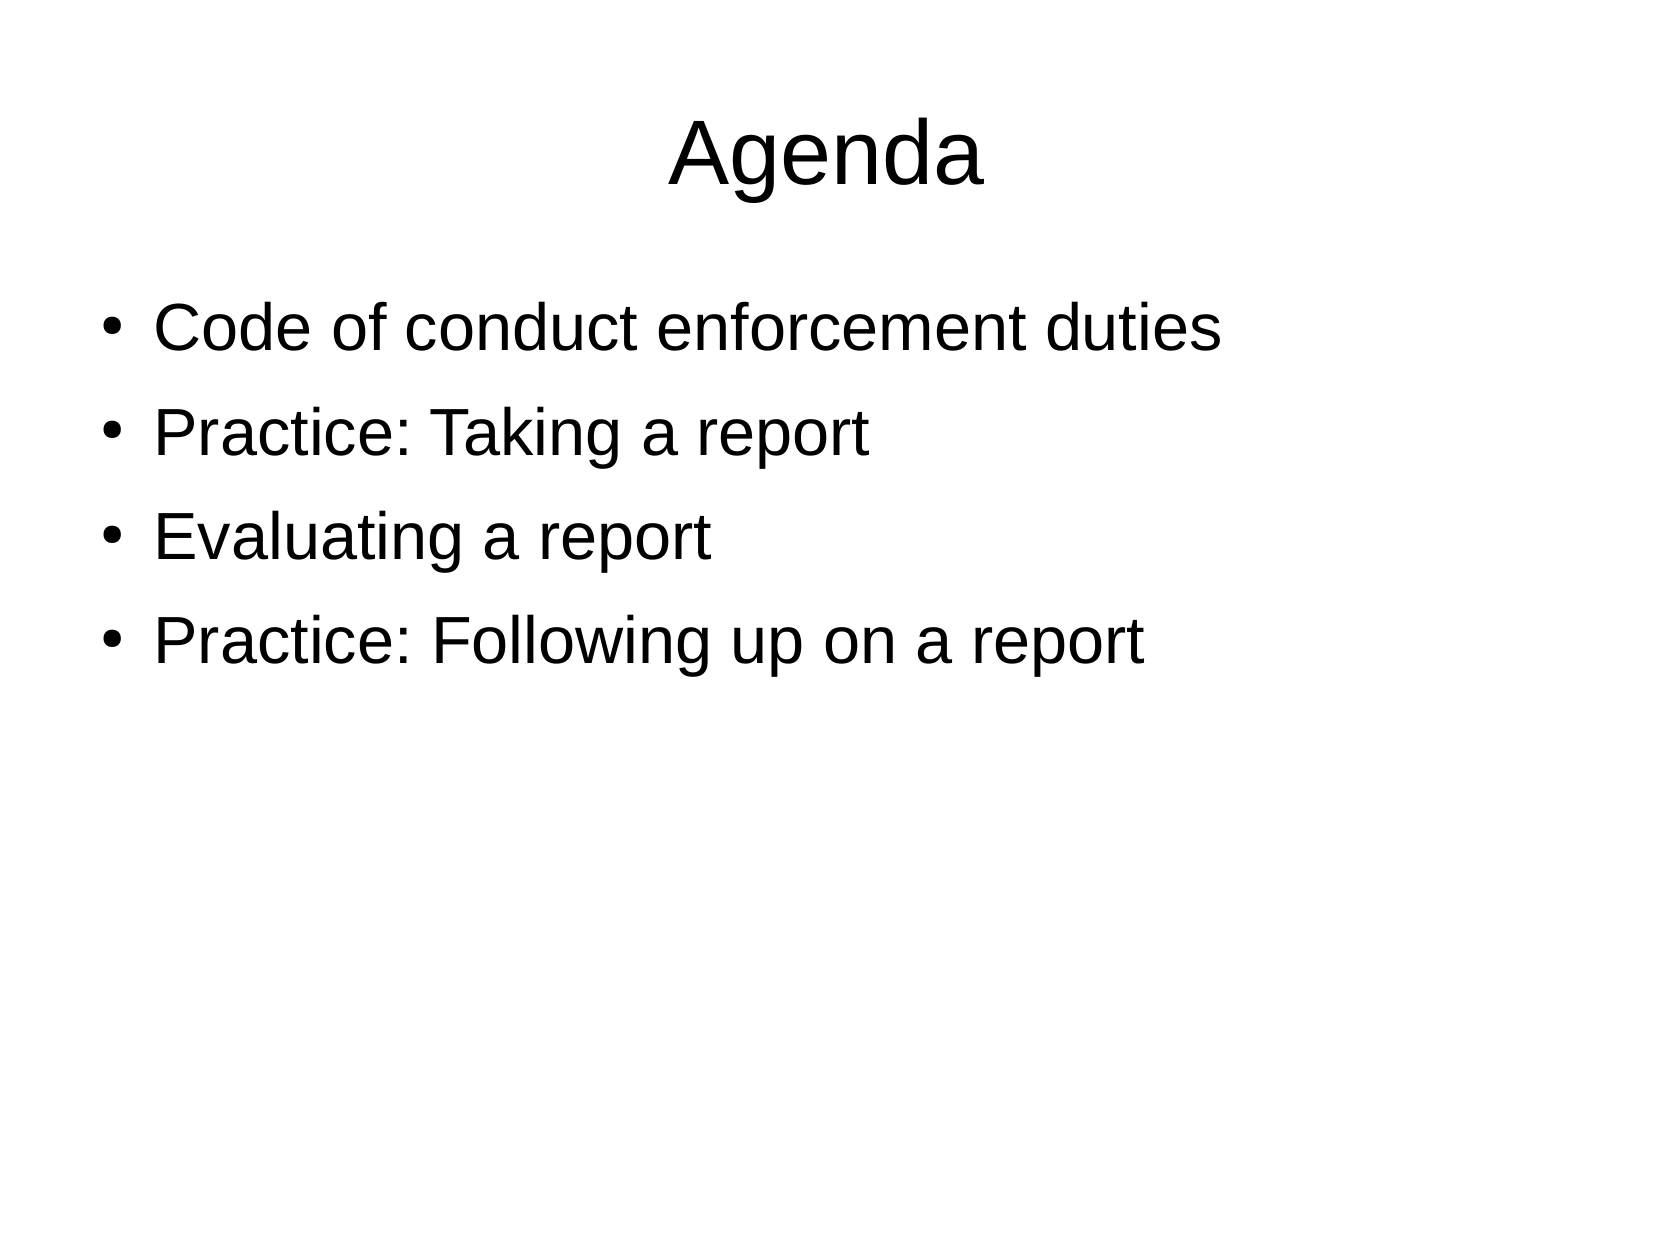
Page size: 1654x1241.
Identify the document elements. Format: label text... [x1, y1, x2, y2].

list Code of conduct enforcement duties Practice: Taking a report Evaluating a report Practice: Following up on a report [82, 290, 1571, 1010]
title Agenda [82, 49, 1571, 257]
